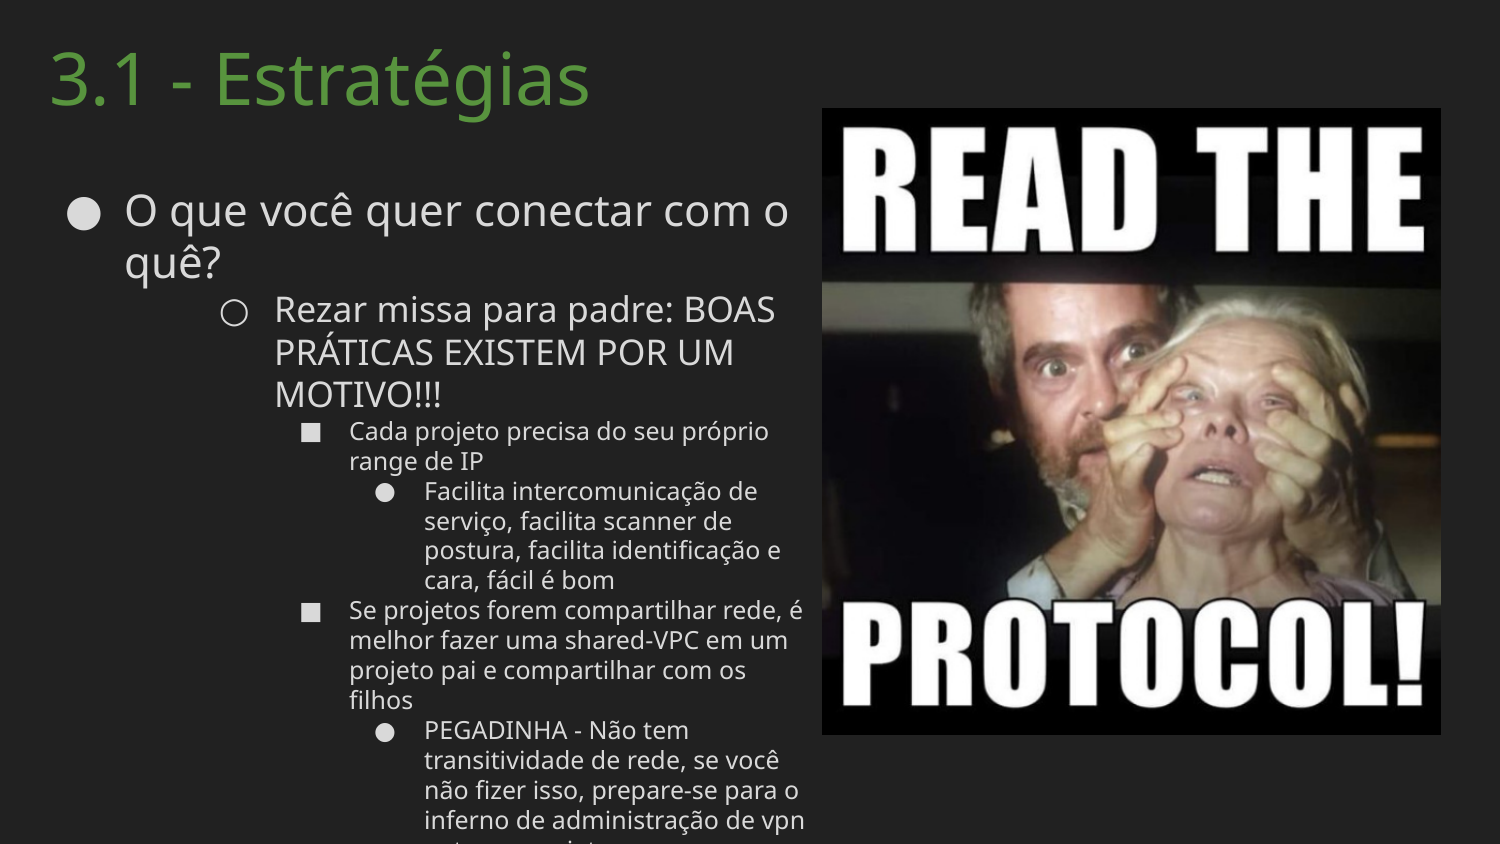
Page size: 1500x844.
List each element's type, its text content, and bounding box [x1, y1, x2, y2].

title 3.1 - Estratégias [34, 17, 1432, 167]
picture [822, 108, 1441, 735]
text_box O que você quer conectar com o quê? Rezar missa para padre: BOAS PRÁTICAS EXISTEM POR UM MOTIVO!!! Cada projeto precisa do seu próprio range de IP Facilita intercomunicação de serviço, facilita scanner de postura, facilita identificação e cara, fácil é bom Se projetos forem compartilhar rede, é melhor fazer uma shared-VPC em um projeto pai e compartilhar com os filhos PEGADINHA - Não tem transitividade de rede, se você não fizer isso, prepare-se para o inferno de administração de vpn entre os projetos [34, 167, 823, 844]
